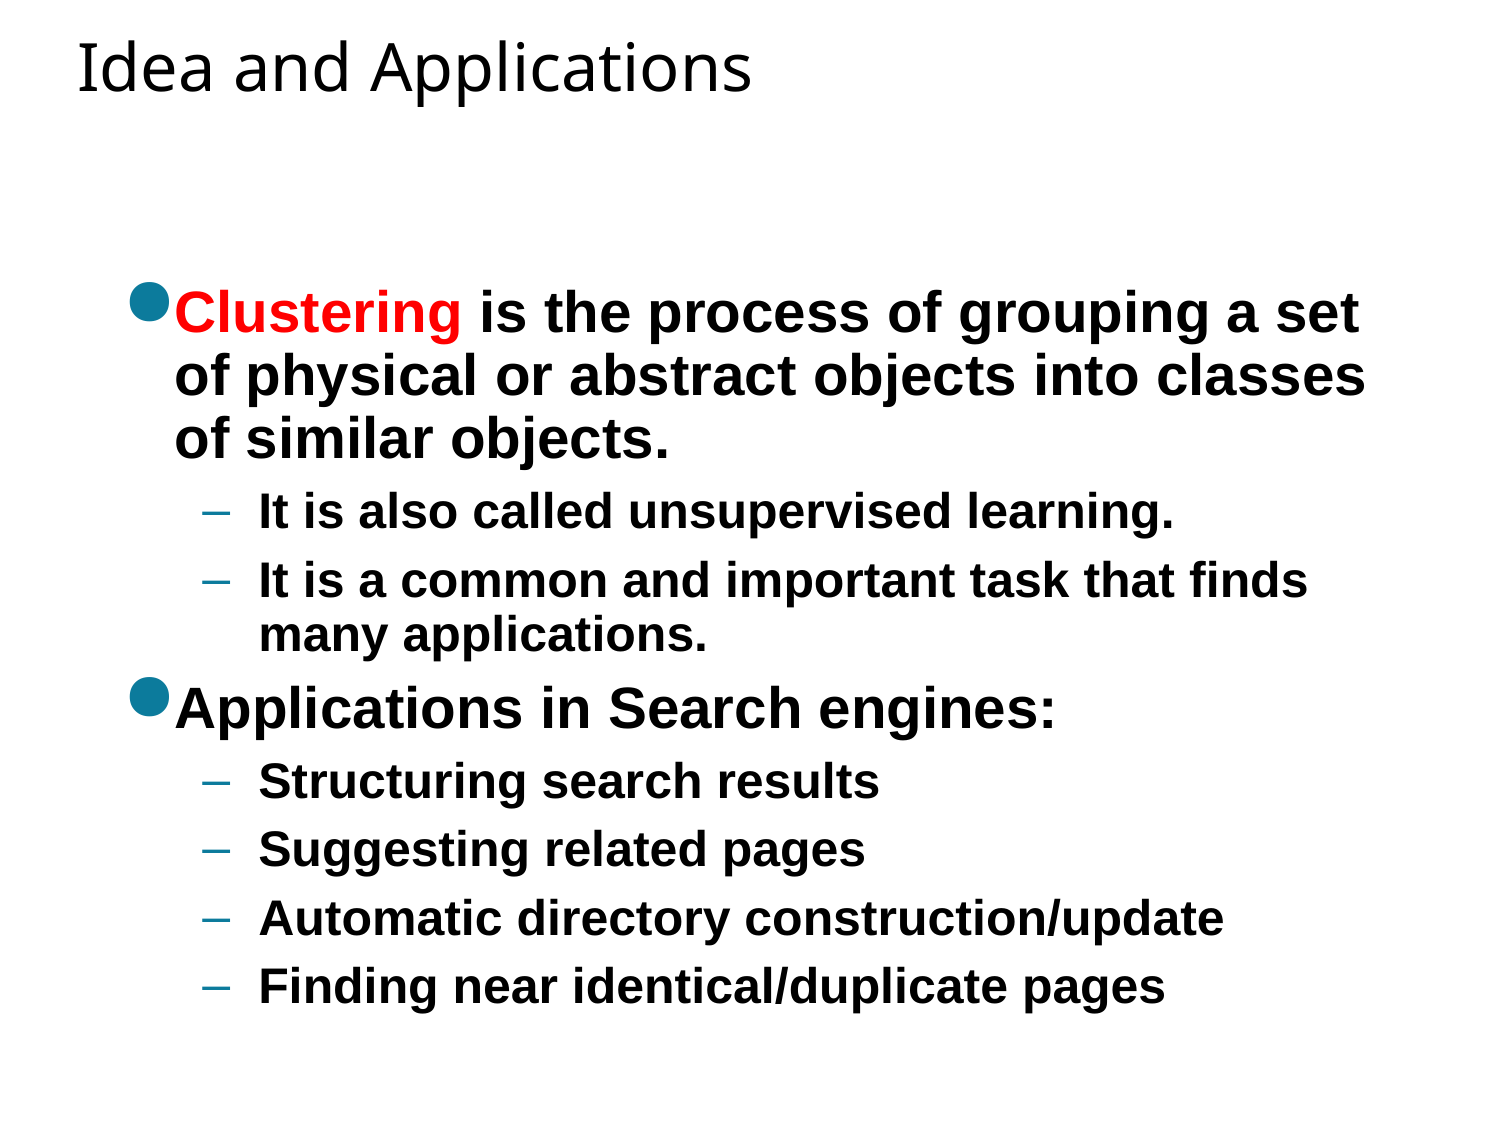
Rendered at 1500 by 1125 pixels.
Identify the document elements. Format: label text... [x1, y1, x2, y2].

text_box Idea and Applications [62, 24, 1421, 113]
text_box Clustering is the process of grouping a set of physical or abstract objects into classes of similar objects. It is also called unsupervised learning. It is a common and important task that finds many applications. Applications in Search engines: Structuring search results Suggesting related pages Automatic directory construction/update Finding near identical/duplicate pages [112, 275, 1438, 951]
